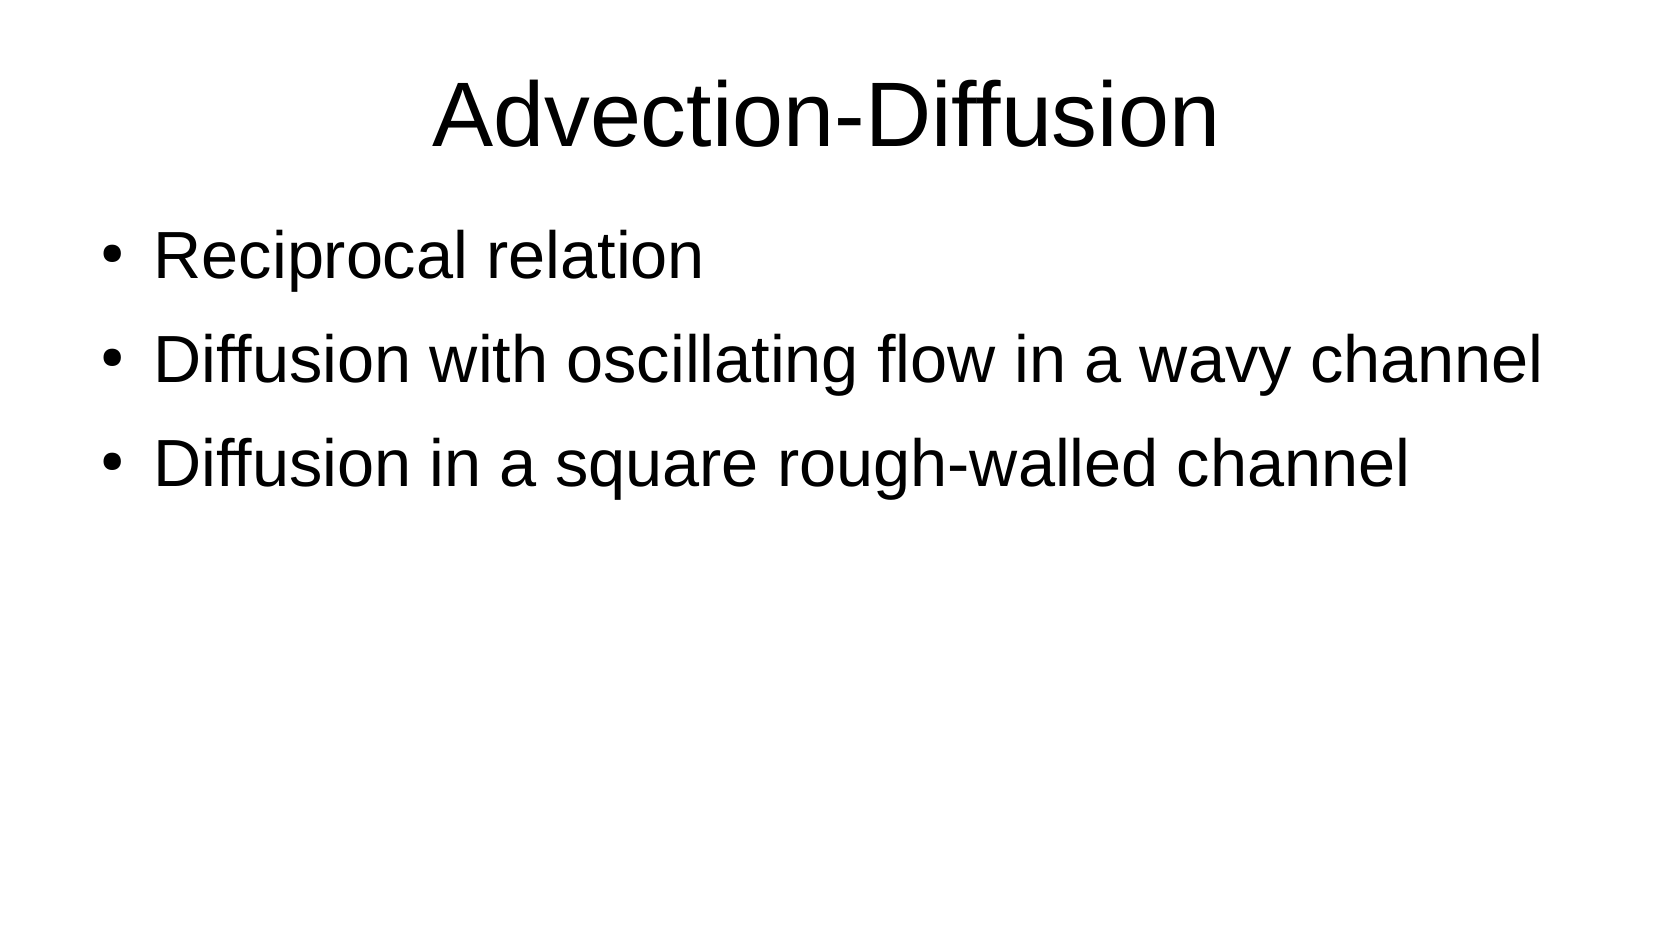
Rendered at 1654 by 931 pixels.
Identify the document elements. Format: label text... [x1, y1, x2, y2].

title Advection-Diffusion [82, 37, 1571, 193]
list Reciprocal relation Diffusion with oscillating flow in a wavy channel Diffusion in a square rough-walled channel [82, 217, 1571, 758]
